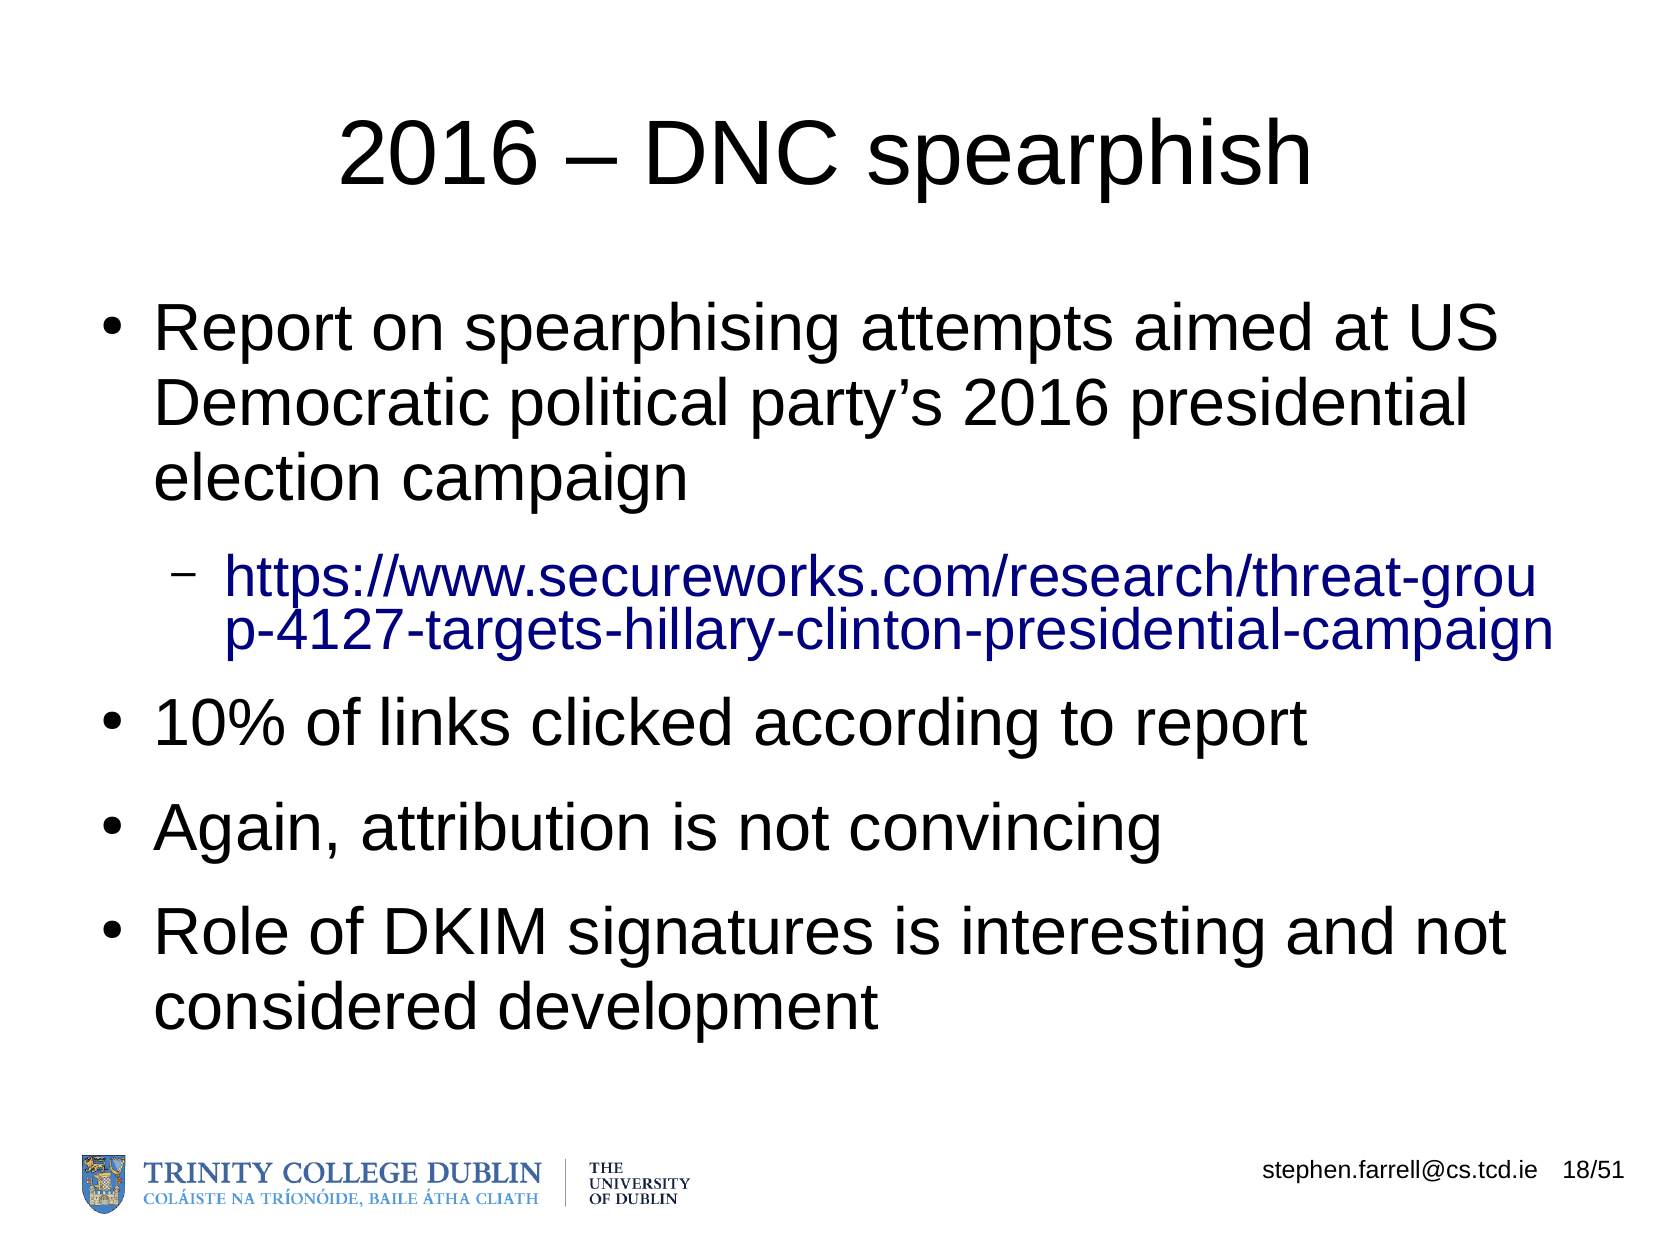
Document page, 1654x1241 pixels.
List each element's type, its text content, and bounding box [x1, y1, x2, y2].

list Report on spearphising attempts aimed at US Democratic political party’s 2016 presidential election campaign https://www.secureworks.com/research/threat-group-4127-targets-hillary-clinton-presidential-campaign 10% of links clicked according to report Again, attribution is not convincing Role of DKIM signatures is interesting and not considered development [82, 290, 1571, 1010]
title 2016 – DNC spearphish [82, 49, 1571, 257]
picture [82, 1155, 694, 1214]
